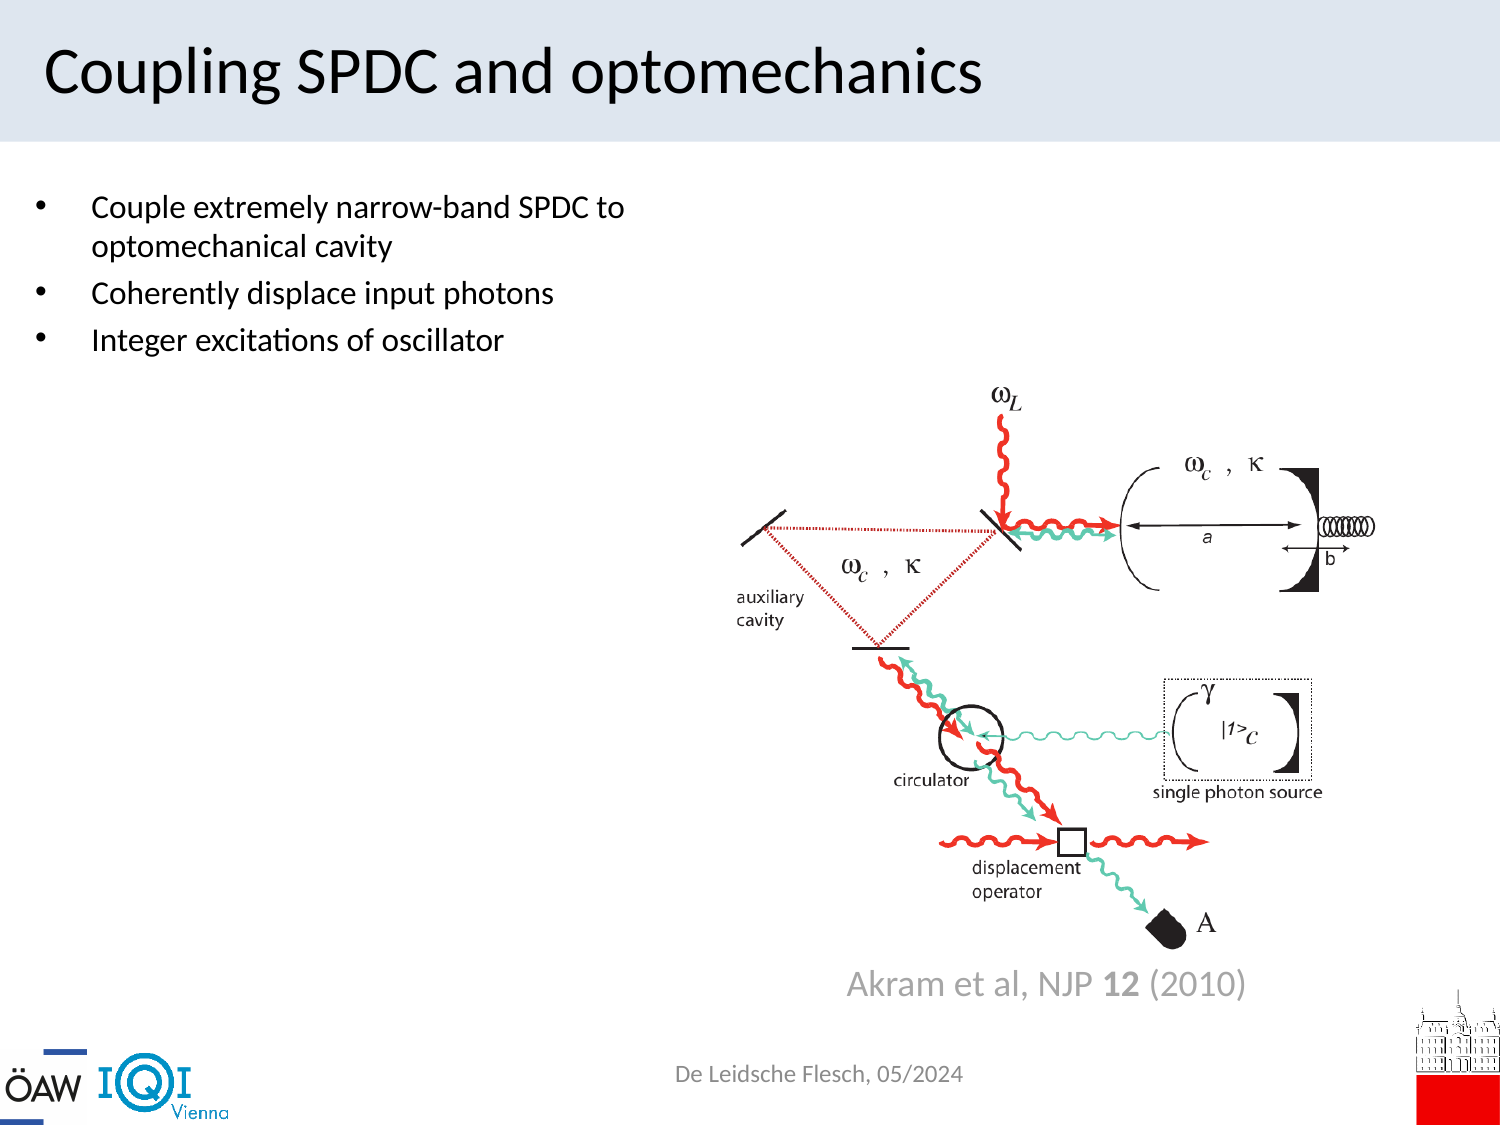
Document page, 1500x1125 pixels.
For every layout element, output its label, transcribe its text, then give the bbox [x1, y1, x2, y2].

picture [1416, 988, 1500, 1125]
list Couple extremely narrow-band SPDC to optomechanical cavity Coherently displace input photons Integer excitations of oscillator [20, 177, 788, 370]
picture [94, 1049, 234, 1124]
title Coupling SPDC and optomechanics [29, 7, 1317, 126]
picture [708, 369, 1388, 970]
picture [0, 1049, 87, 1125]
text_box Akram et al, NJP 12 (2010) [831, 951, 1412, 997]
